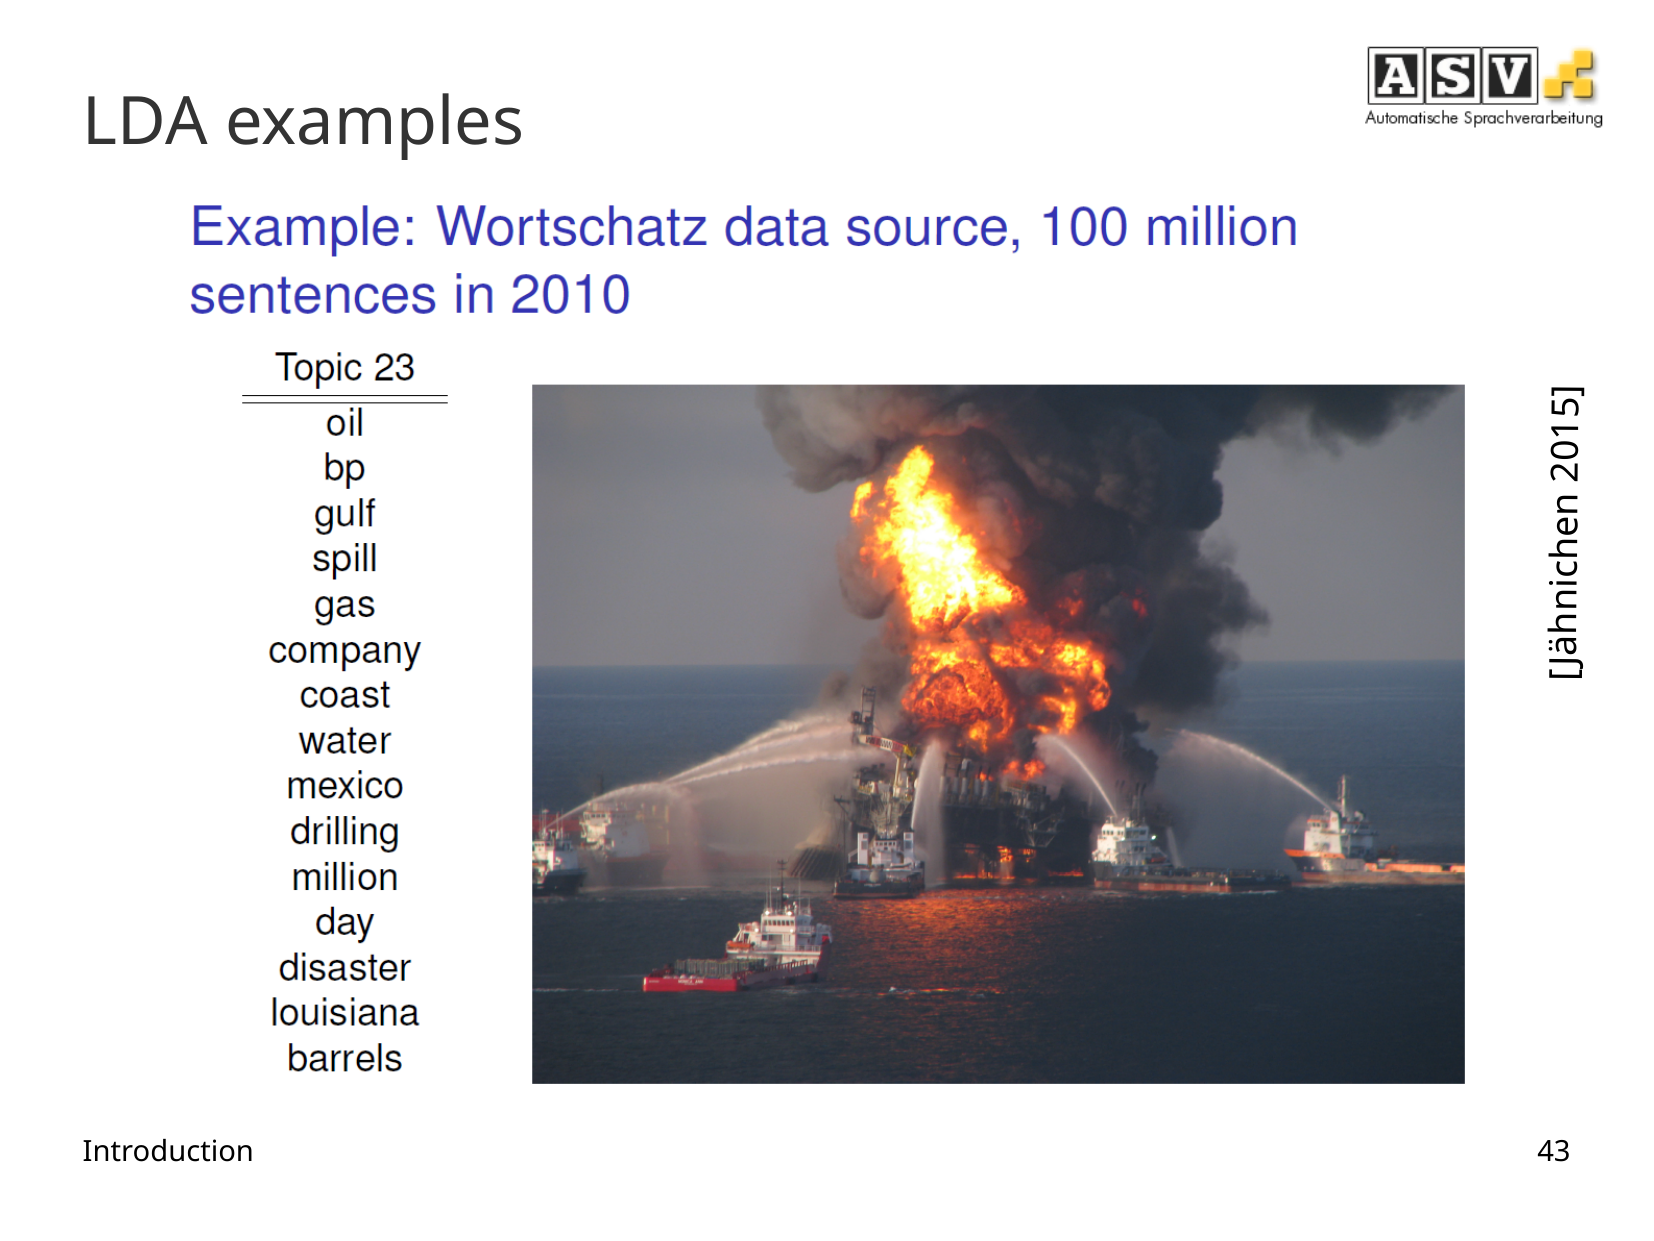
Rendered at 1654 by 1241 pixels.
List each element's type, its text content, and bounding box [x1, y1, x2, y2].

text_box [Jähnichen 2015] [1528, 379, 1595, 697]
title LDA examples [82, 49, 1347, 189]
picture [1364, 43, 1605, 129]
picture [188, 195, 1468, 1087]
